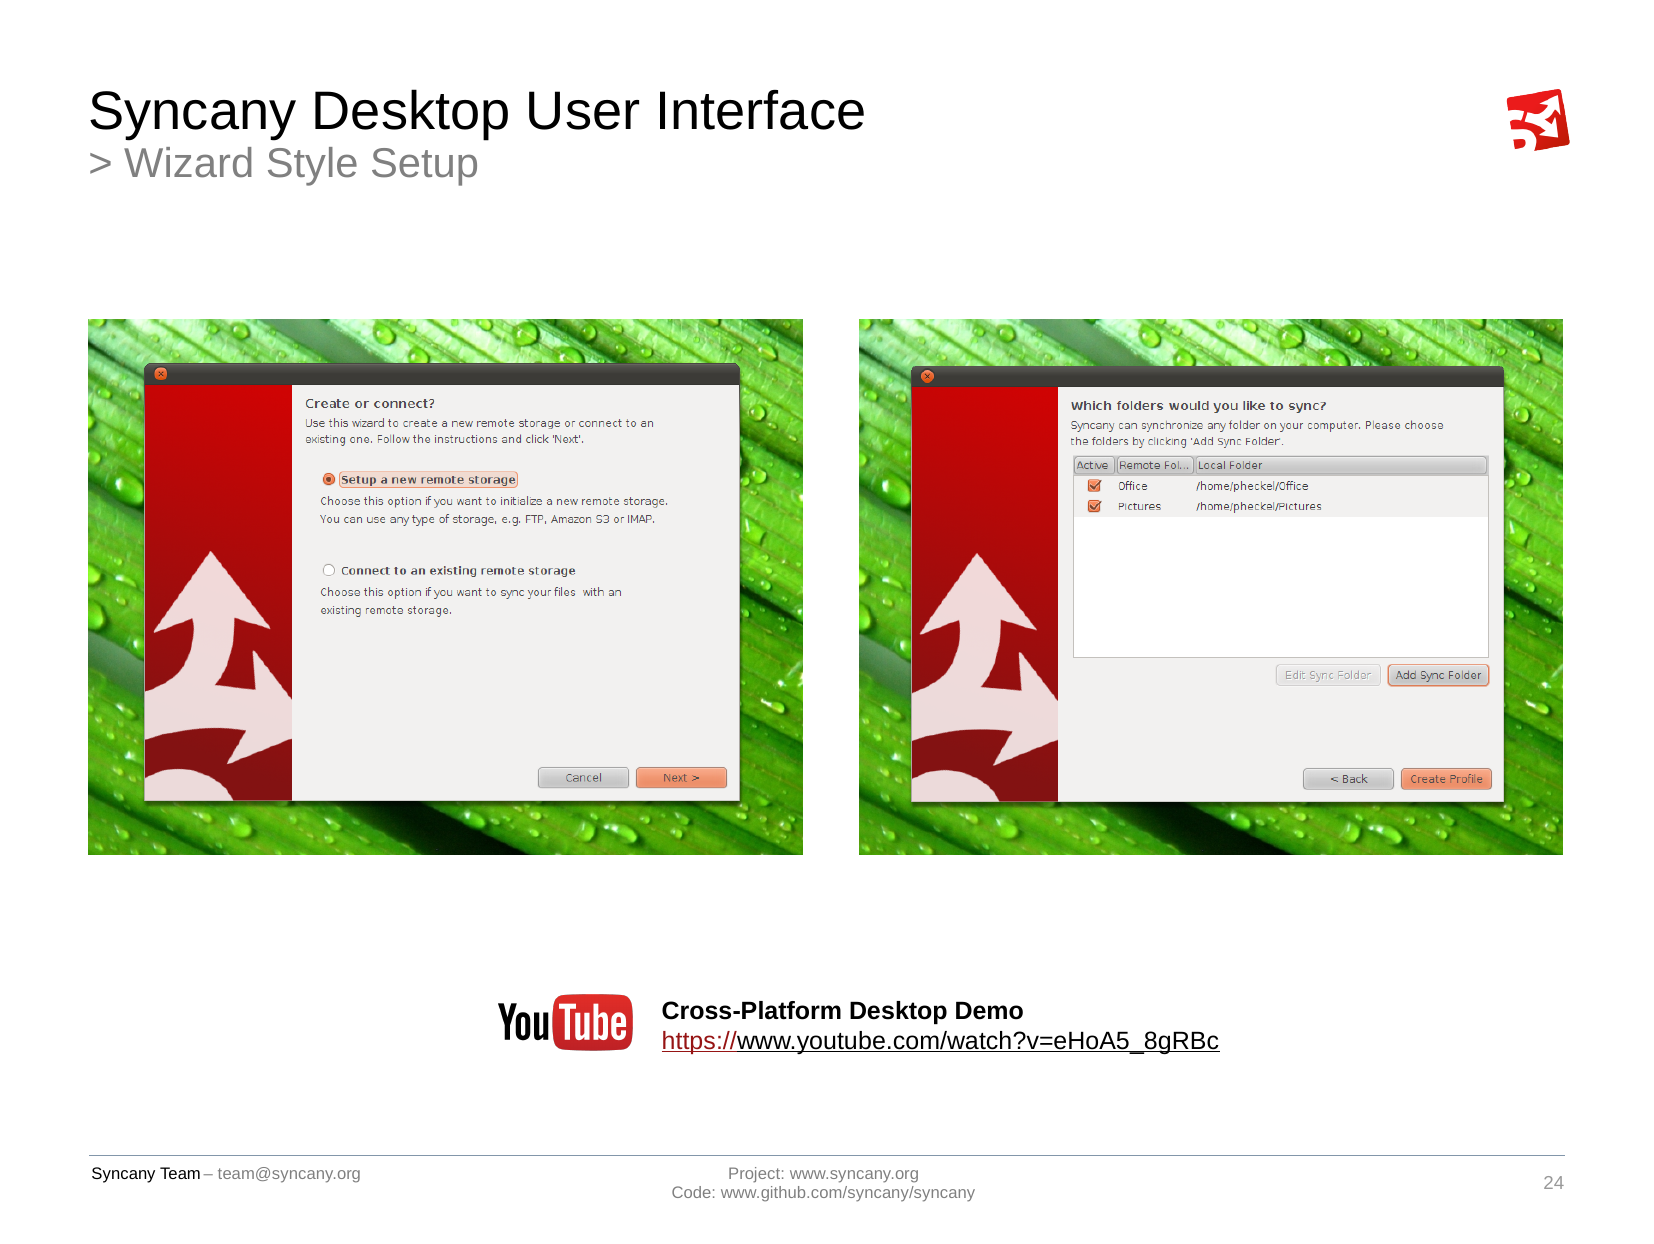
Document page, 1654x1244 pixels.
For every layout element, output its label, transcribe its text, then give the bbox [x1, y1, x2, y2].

picture [859, 319, 1563, 855]
picture [461, 957, 669, 1087]
text_box Cross-Platform Desktop Demo https://www.youtube.com/watch?v=eHoA5_8gRBc [646, 986, 1242, 1062]
picture [88, 319, 803, 855]
title Syncany Desktop User Interface > Wizard Style Setup [88, 82, 1343, 207]
text_box <number> [1476, 1167, 1565, 1193]
picture [1504, 86, 1572, 155]
